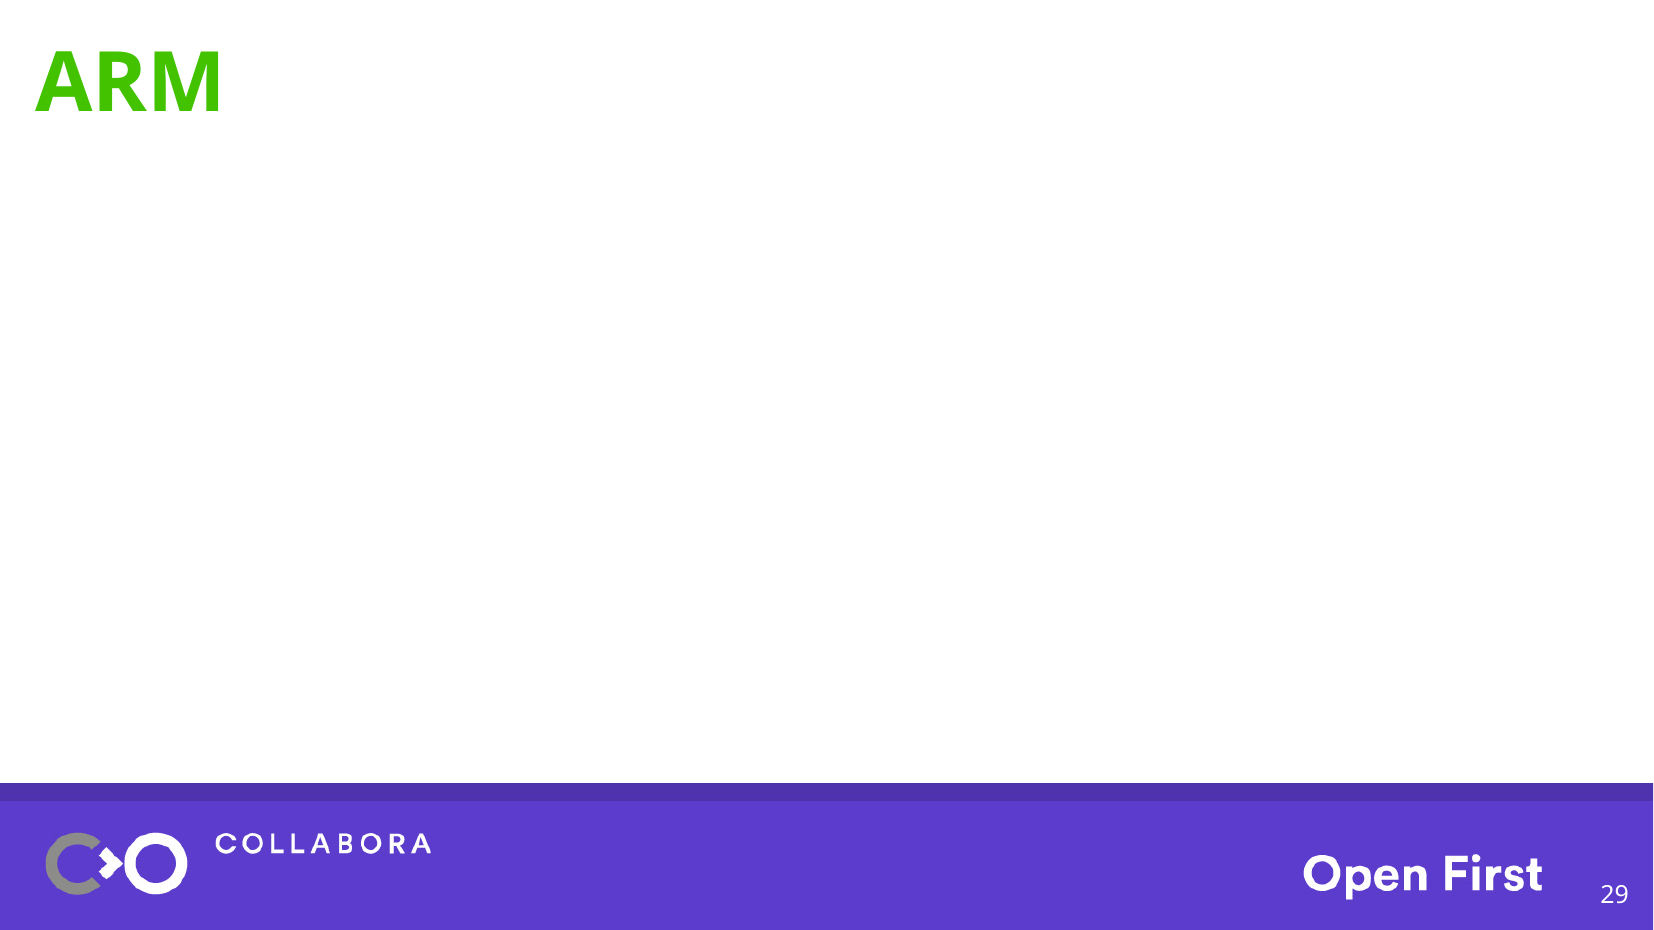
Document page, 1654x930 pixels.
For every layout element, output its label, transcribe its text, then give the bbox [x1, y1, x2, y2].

title ARM [35, 28, 1608, 192]
picture [0, 0, 1654, 930]
